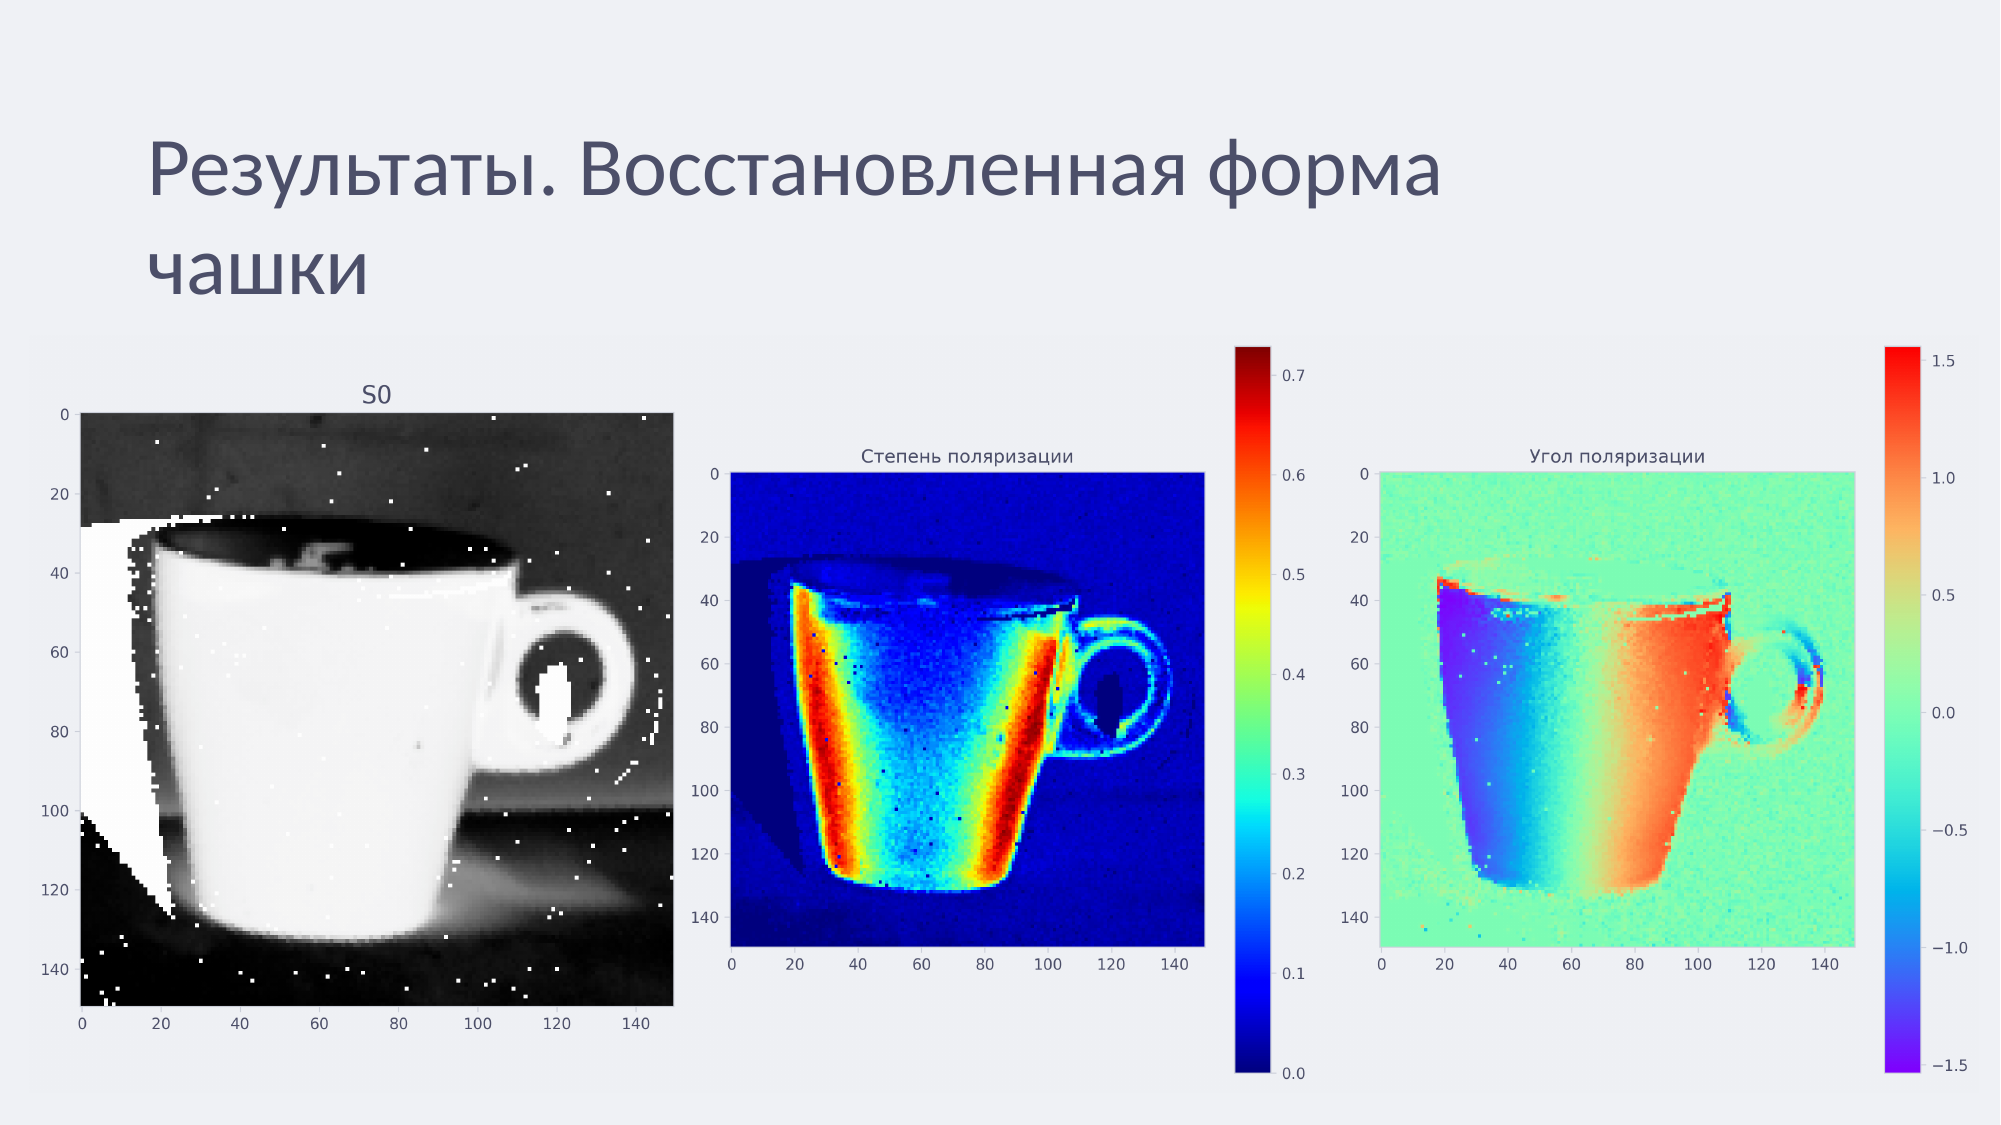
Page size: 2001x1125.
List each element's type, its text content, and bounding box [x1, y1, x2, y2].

picture [29, 335, 1979, 1093]
title Результаты. Восстановленная форма чашки [147, 29, 1648, 335]
